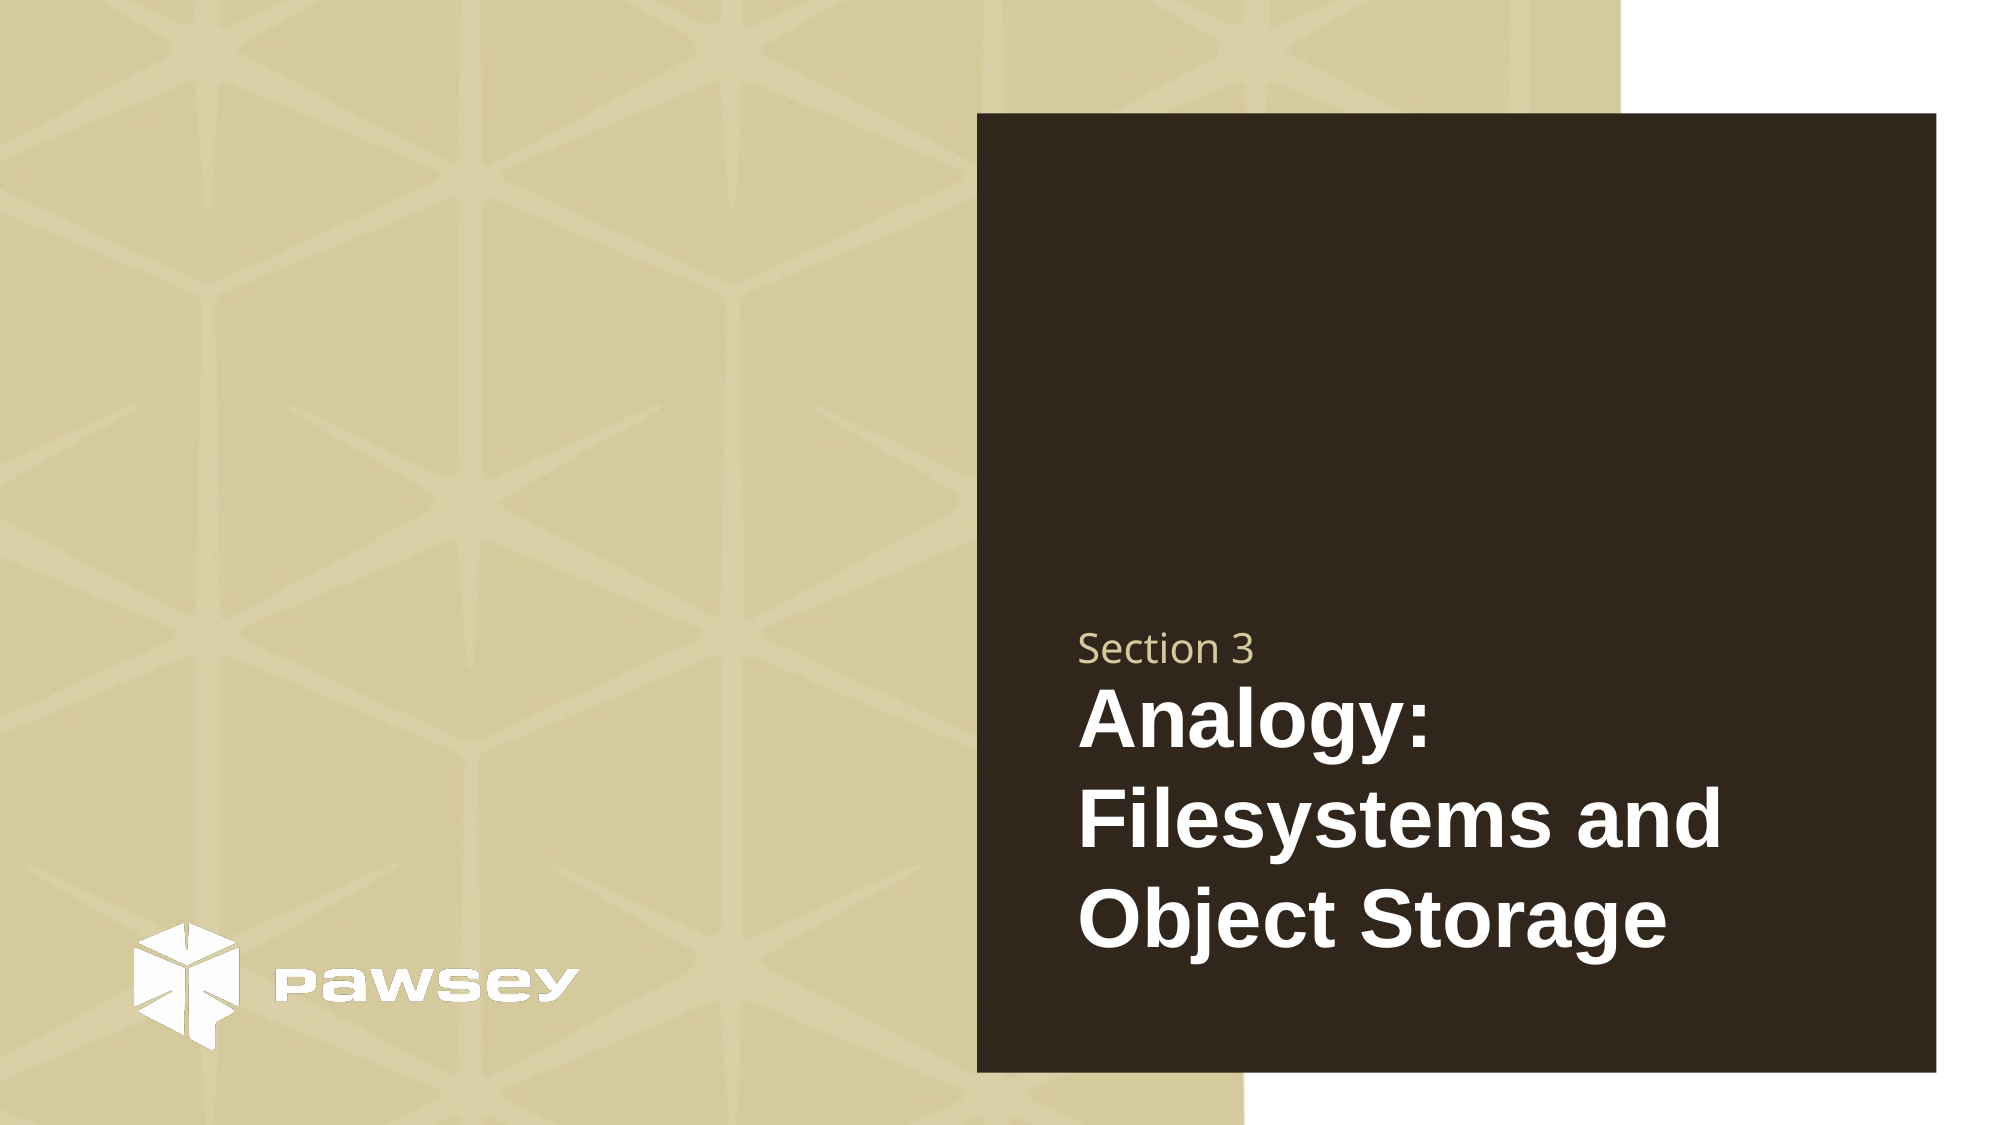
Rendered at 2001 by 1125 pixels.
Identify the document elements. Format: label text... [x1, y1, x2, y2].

title Analogy: Filesystems and Object Storage [1062, 680, 1848, 1125]
picture [0, 0, 2001, 1125]
list Section 3 [1062, 600, 1848, 680]
